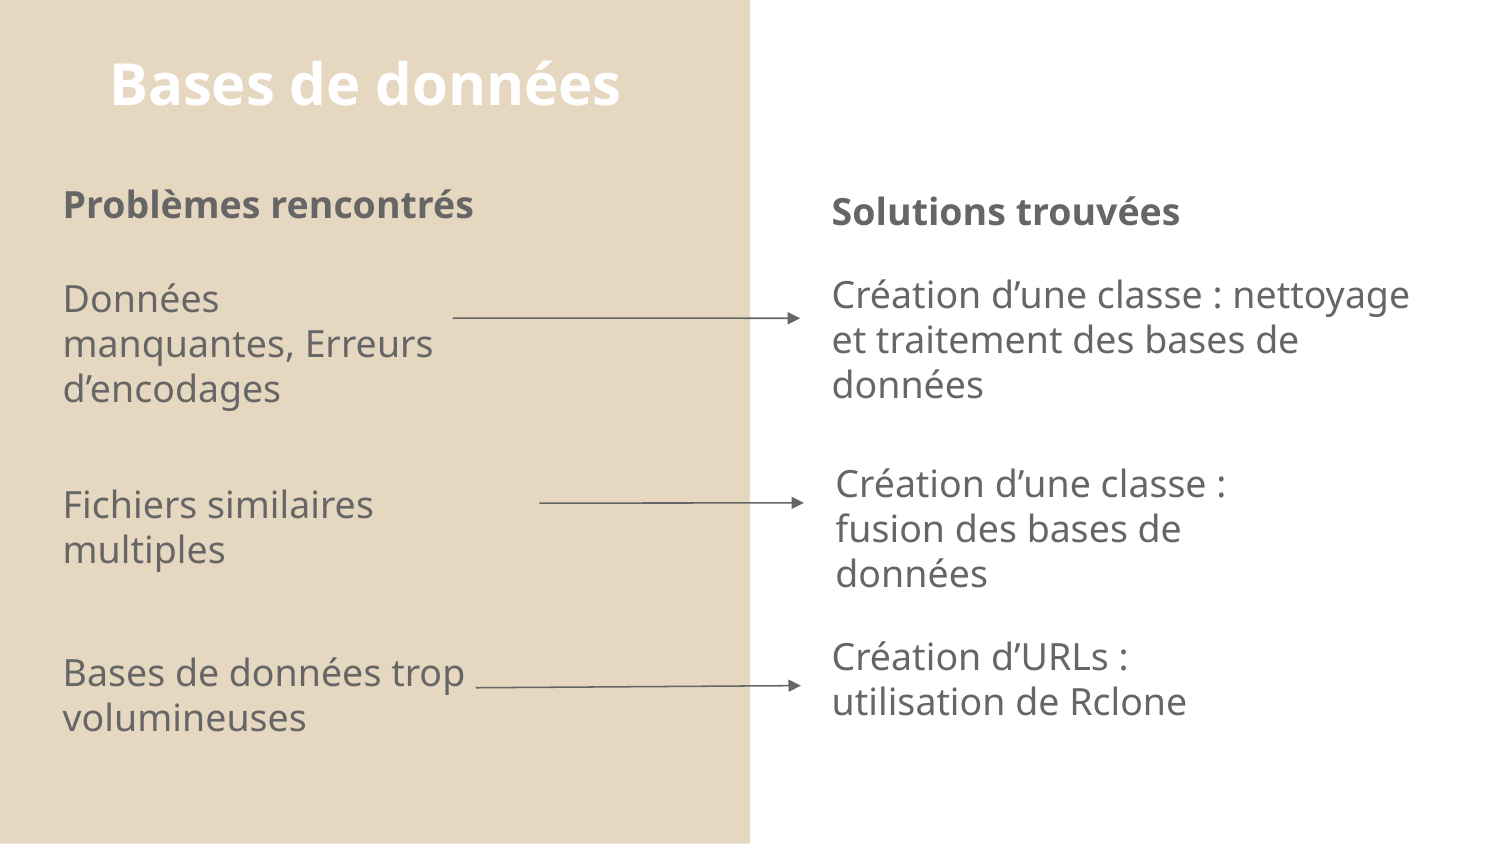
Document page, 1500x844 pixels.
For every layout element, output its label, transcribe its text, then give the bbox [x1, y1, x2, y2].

title Problèmes rencontrés [47, 166, 554, 251]
text_box Création d’une classe : fusion des bases de données [820, 445, 1313, 561]
text_box Fichiers similaires multiples [47, 465, 540, 586]
title Solutions trouvées [816, 172, 1323, 257]
text_box Création d’une classe : nettoyage et traitement des bases de données [816, 256, 1466, 373]
title Bases de données [63, 32, 668, 133]
text_box Données manquantes, Erreurs d’encodages [47, 260, 473, 377]
text_box Création d’URLs : utilisation de Rclone [816, 618, 1453, 756]
text_box Bases de données trop volumineuses [47, 633, 540, 754]
